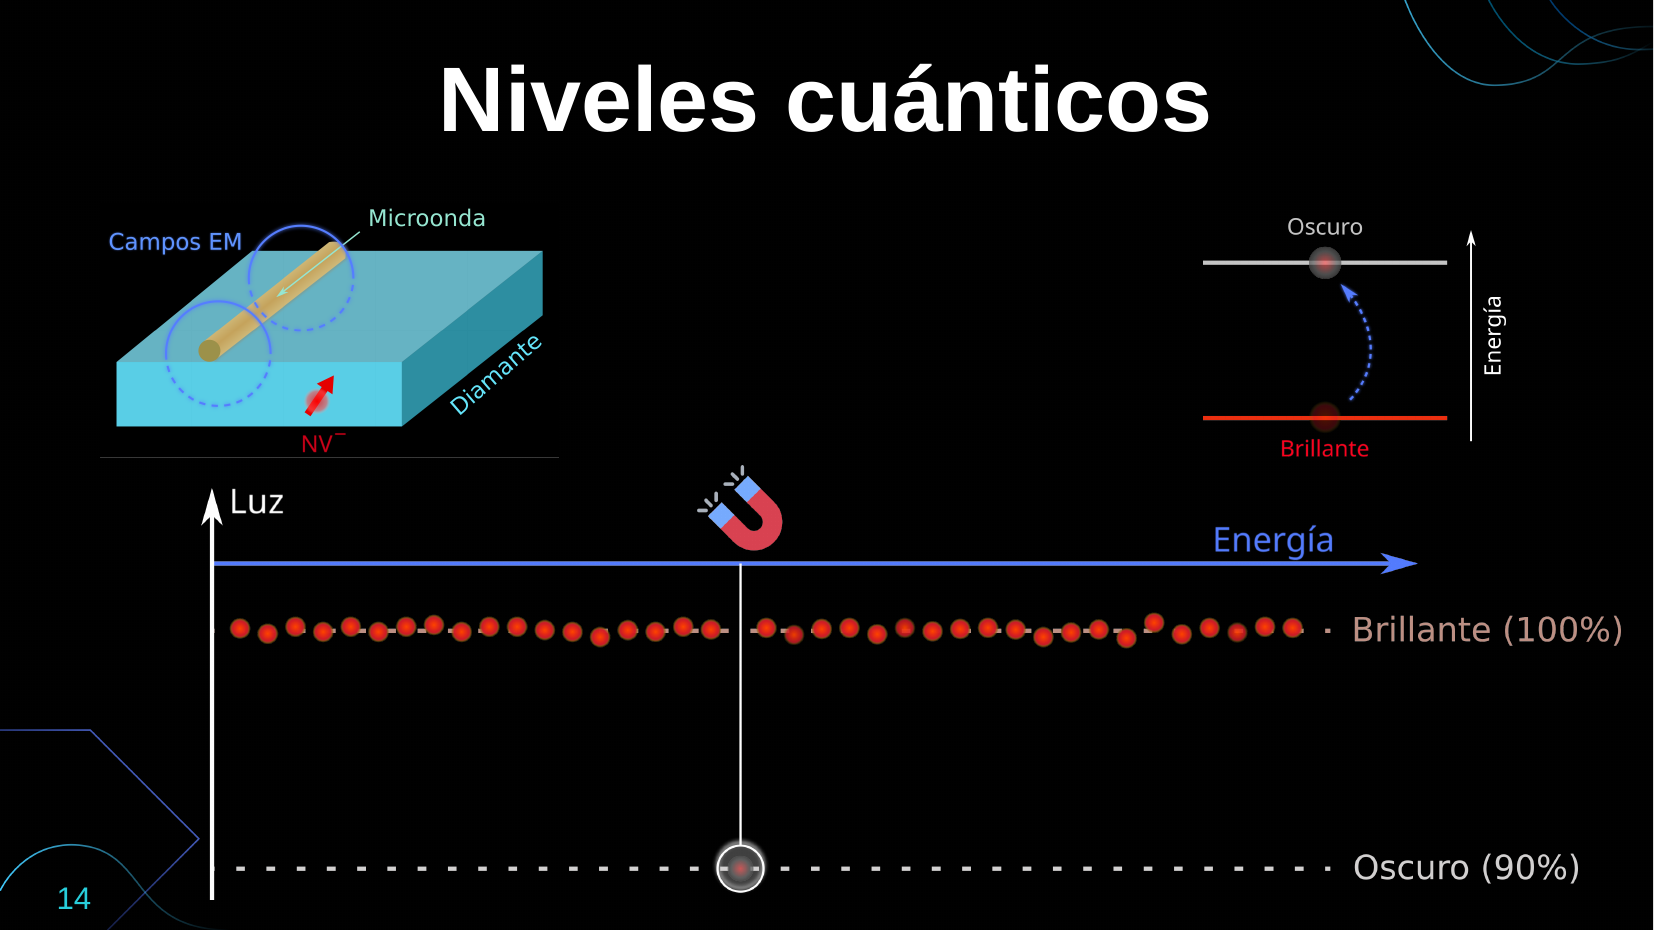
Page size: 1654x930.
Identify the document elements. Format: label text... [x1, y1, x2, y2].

picture [0, 0, 1654, 930]
text_box Niveles cuánticos [424, 40, 1229, 159]
text_box <number> [42, 873, 215, 930]
